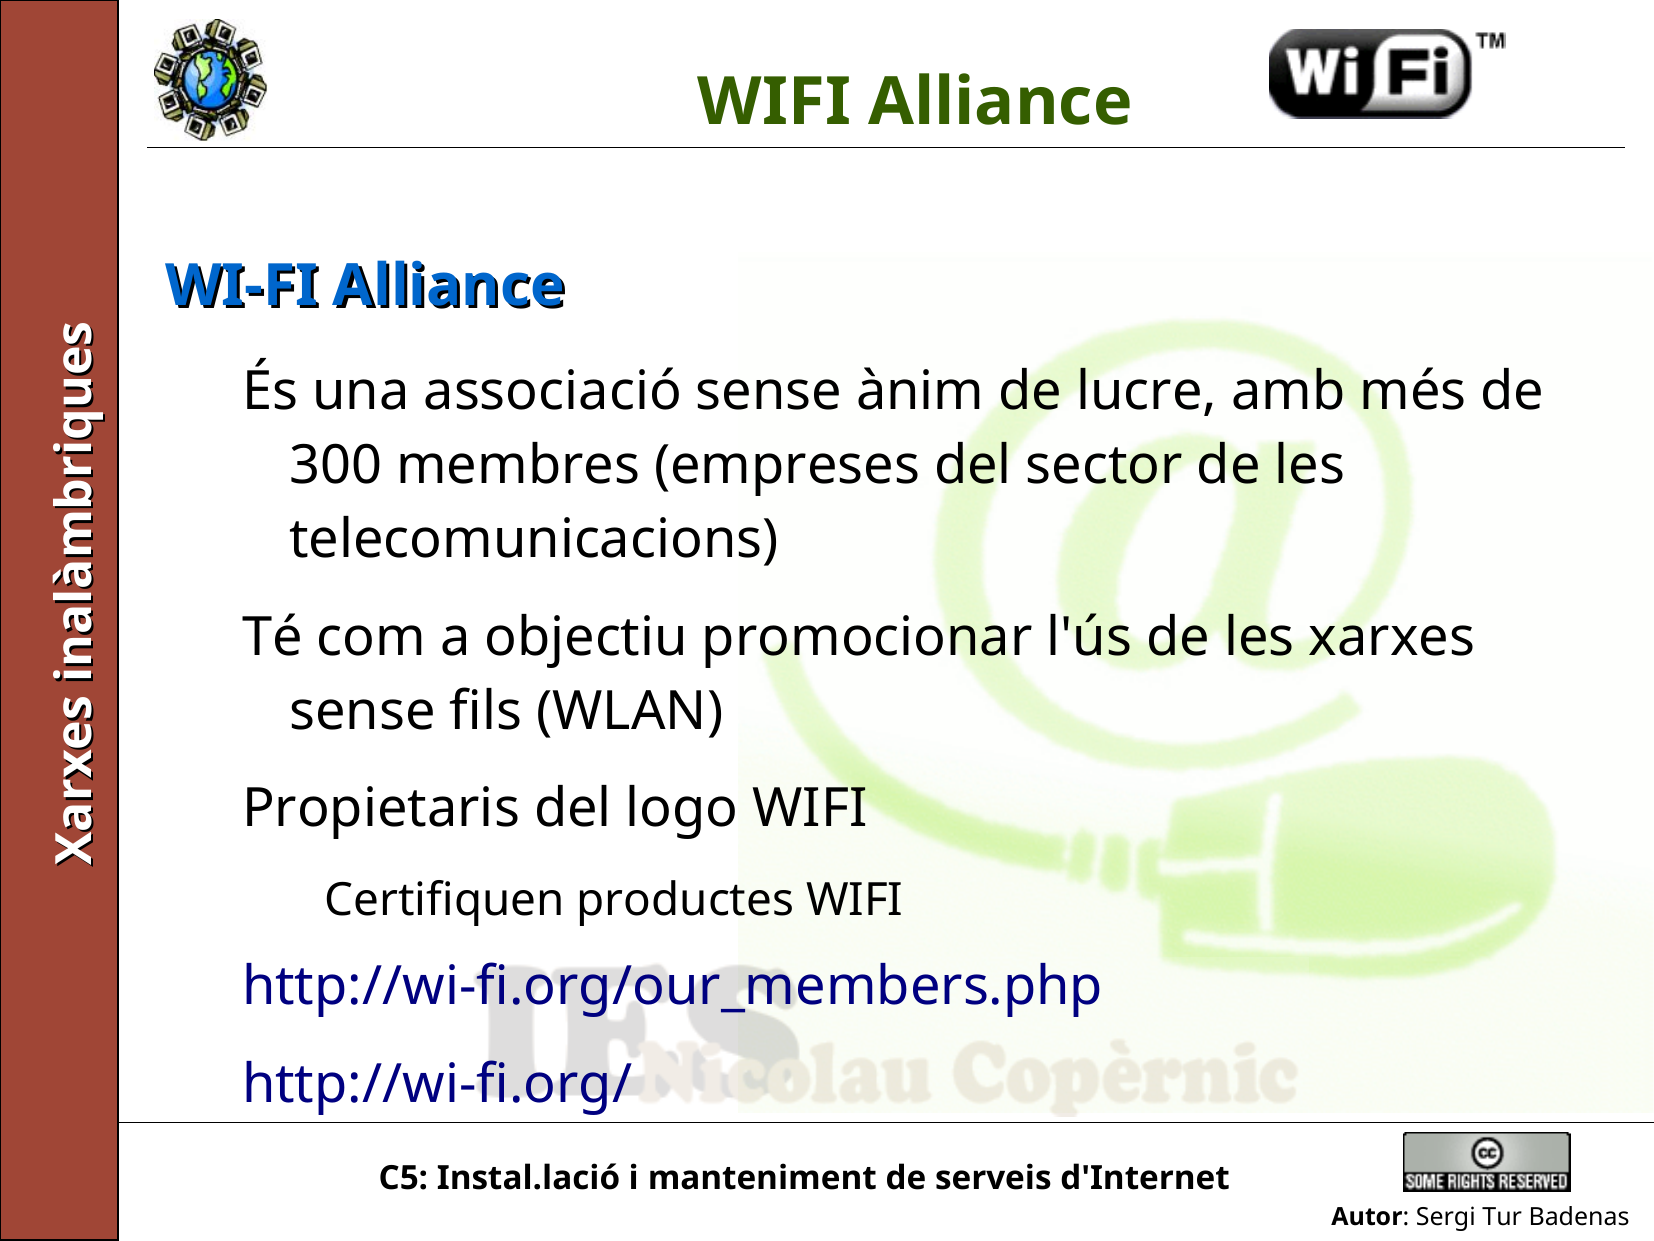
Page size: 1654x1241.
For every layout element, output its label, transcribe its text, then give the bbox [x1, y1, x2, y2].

picture [1403, 1132, 1571, 1192]
title WIFI Alliance [171, 56, 1654, 141]
picture [466, 252, 1654, 1117]
picture [154, 19, 268, 142]
picture [1269, 29, 1506, 119]
picture [531, 1078, 548, 1099]
list WI-FI Alliance És una associació sense ànim de lucre, amb més de 300 membres (empreses del sector de les telecomunicacions) Té com a objectiu promocionar l'ús de les xarxes sense fils (WLAN) Propietaris del logo WIFI Certifiquen productes WIFI http://wi-fi.org/our_members.php http://wi-fi.org/ [147, 242, 1636, 1078]
picture [586, 1078, 602, 1099]
